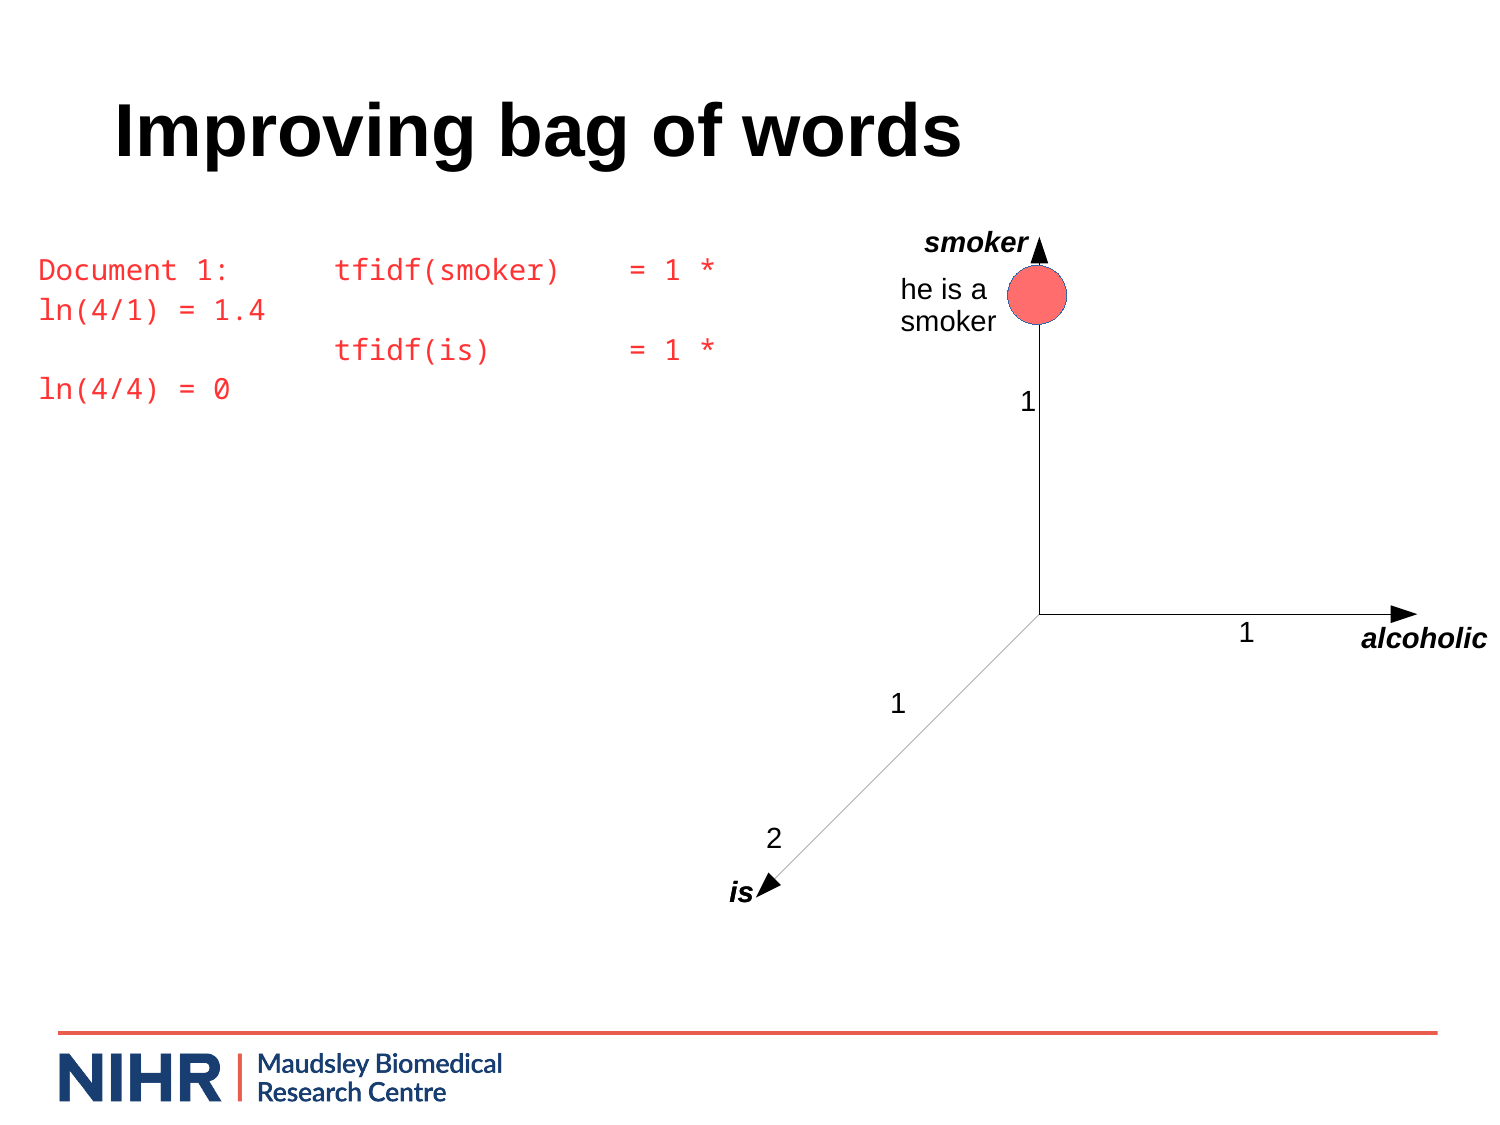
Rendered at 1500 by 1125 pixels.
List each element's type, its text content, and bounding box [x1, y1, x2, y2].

text_box smoker [909, 218, 1044, 267]
text_box alcoholic [1346, 614, 1500, 662]
text_box is [714, 868, 769, 916]
text_box he is a smoker [885, 265, 1012, 346]
text_box 1 [1223, 608, 1270, 656]
picture [29, 1018, 531, 1125]
text_box 1 [1005, 377, 1052, 426]
text_box Improving bag of words [100, 84, 1105, 180]
text_box [1012, 266, 1067, 325]
text_box 1 [875, 679, 922, 727]
text_box 2 [751, 814, 798, 863]
text_box Document 1: tfidf(smoker) = 1 * ln(4/1) = 1.4 tfidf(is) = 1 * ln(4/4) = 0 [23, 242, 798, 661]
